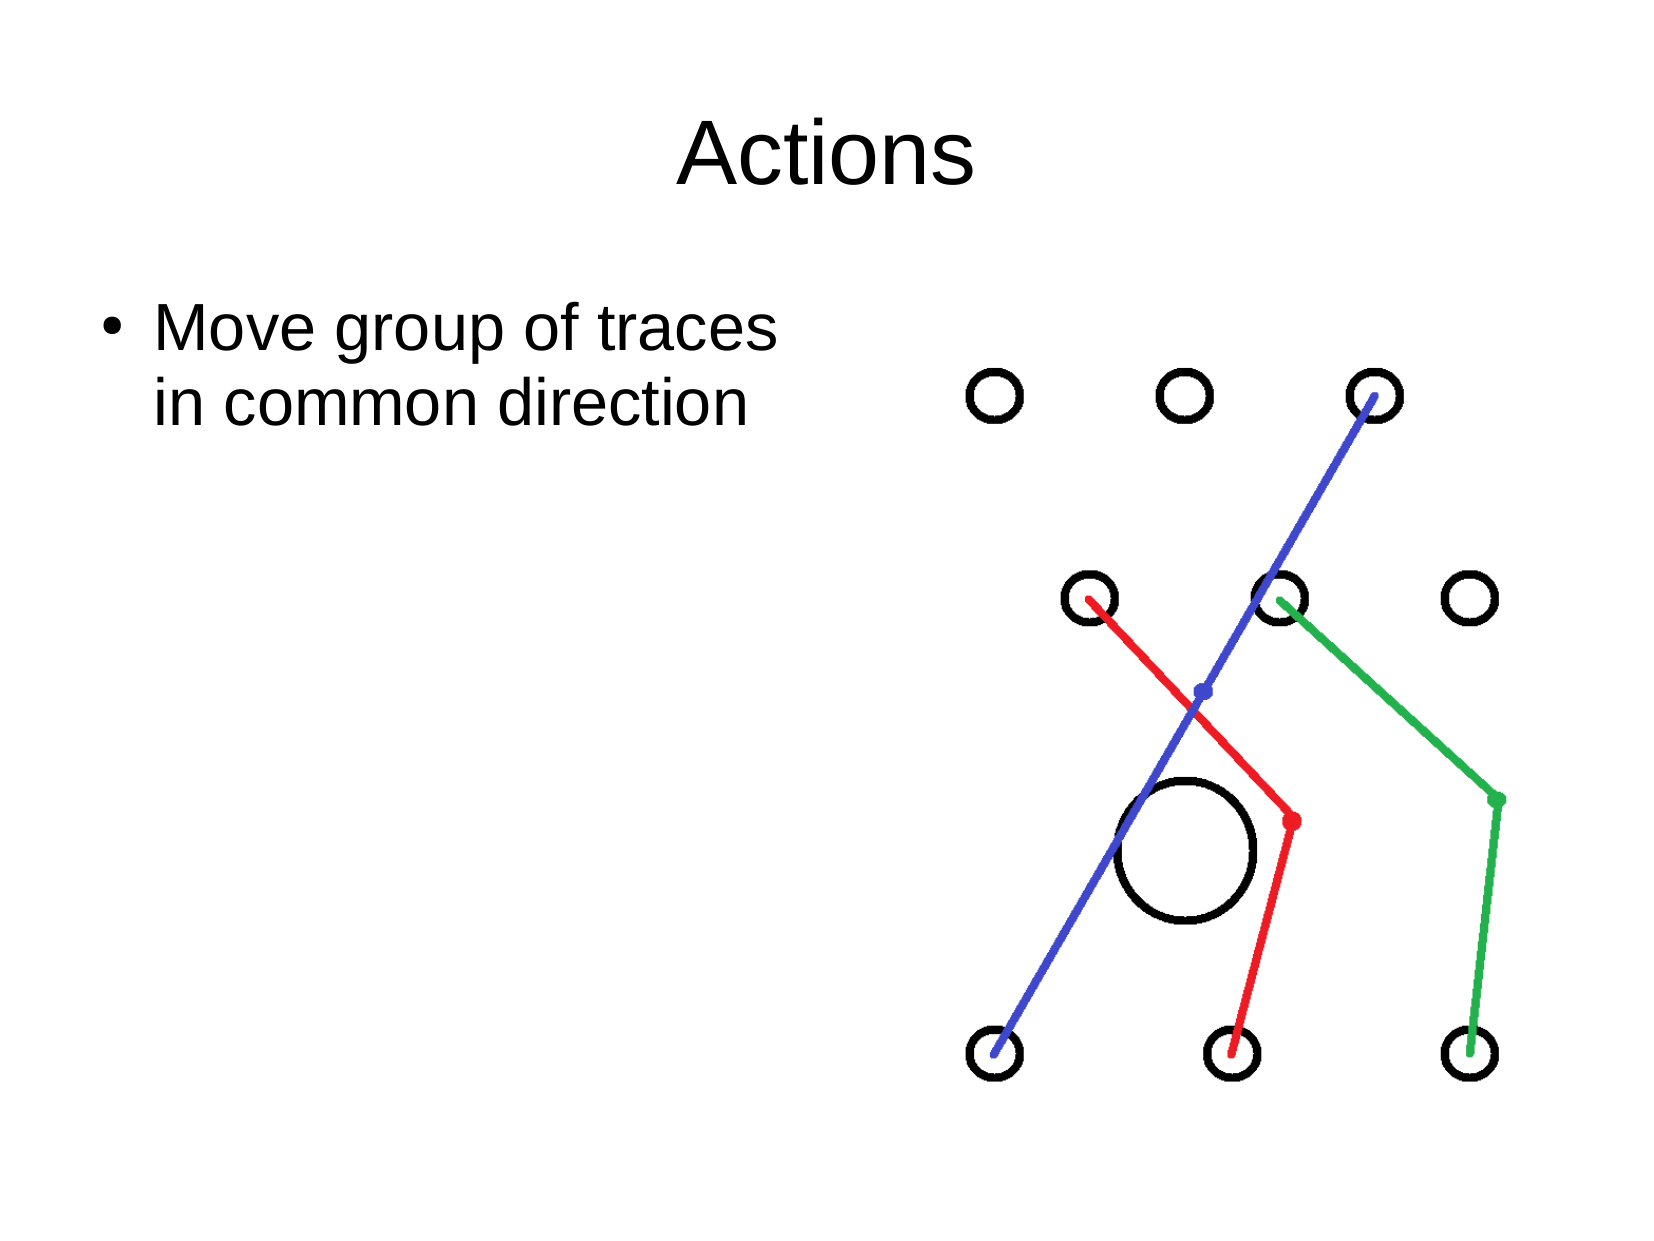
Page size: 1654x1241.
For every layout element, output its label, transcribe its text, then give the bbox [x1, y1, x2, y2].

picture [896, 290, 1520, 1109]
list Move group of traces in common direction [82, 290, 809, 1109]
title Actions [82, 49, 1571, 257]
